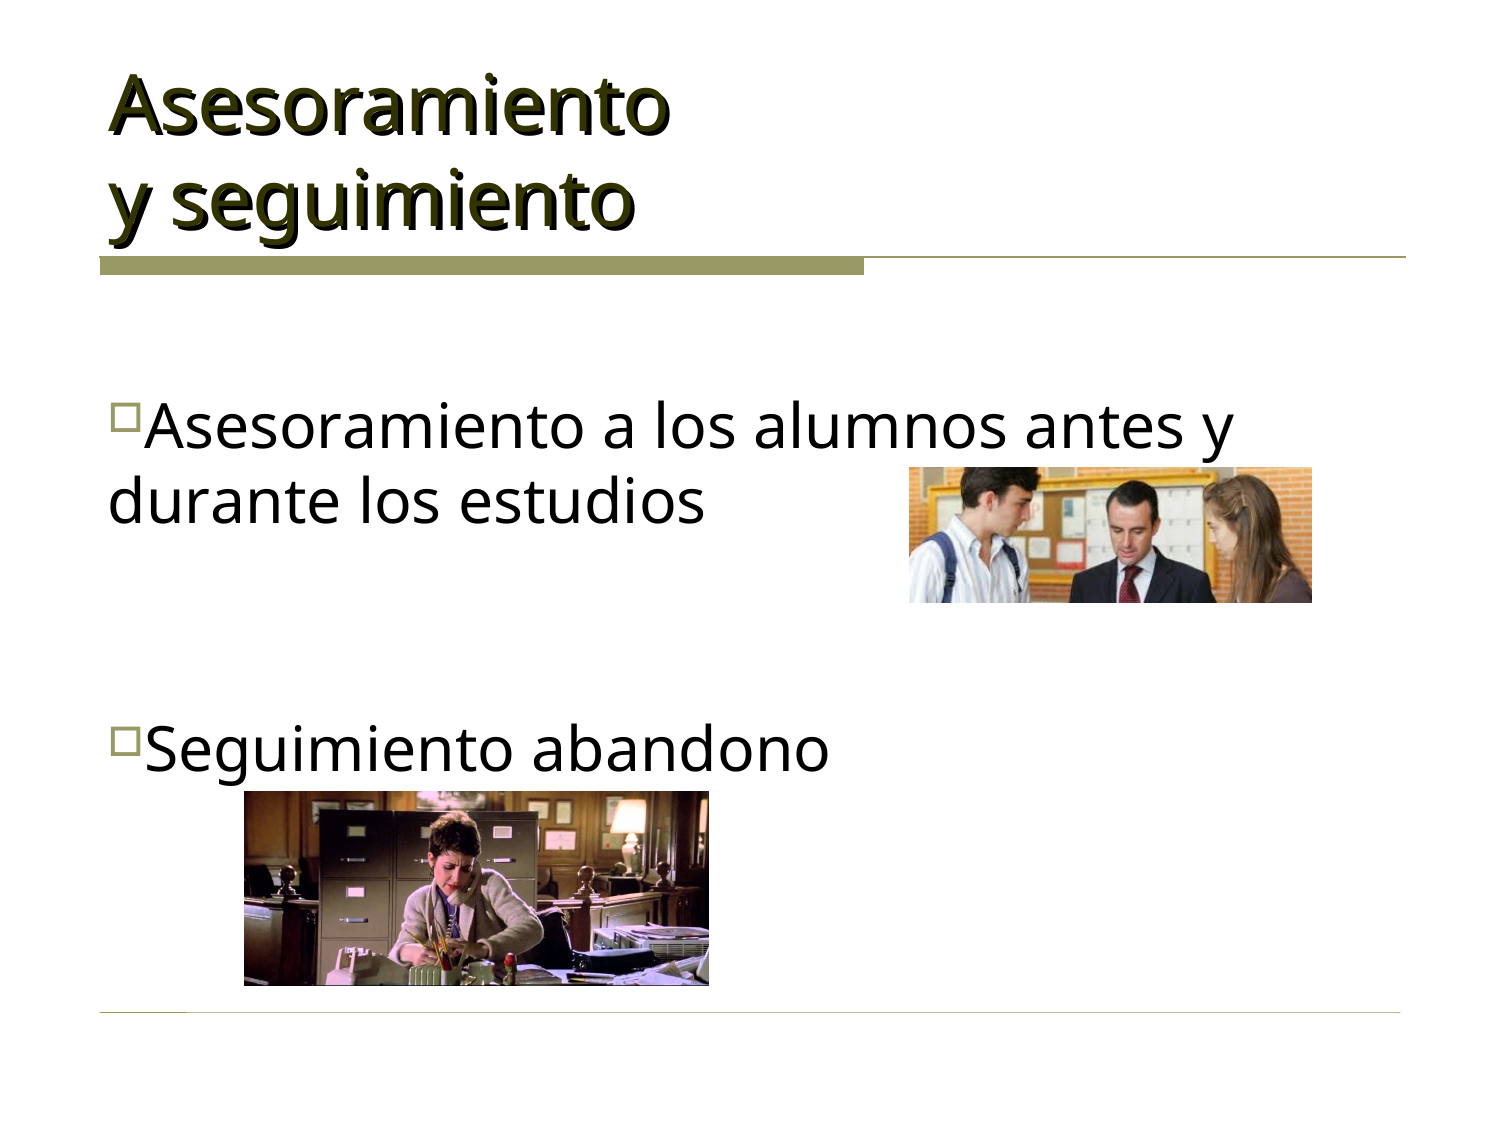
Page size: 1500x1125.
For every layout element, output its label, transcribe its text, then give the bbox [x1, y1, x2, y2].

picture [909, 467, 1312, 603]
picture [244, 791, 709, 986]
list Asesoramiento a los alumnos antes y durante los estudios Seguimiento abandono [92, 287, 1353, 1013]
title Asesoramiento y seguimiento [94, 50, 1407, 250]
